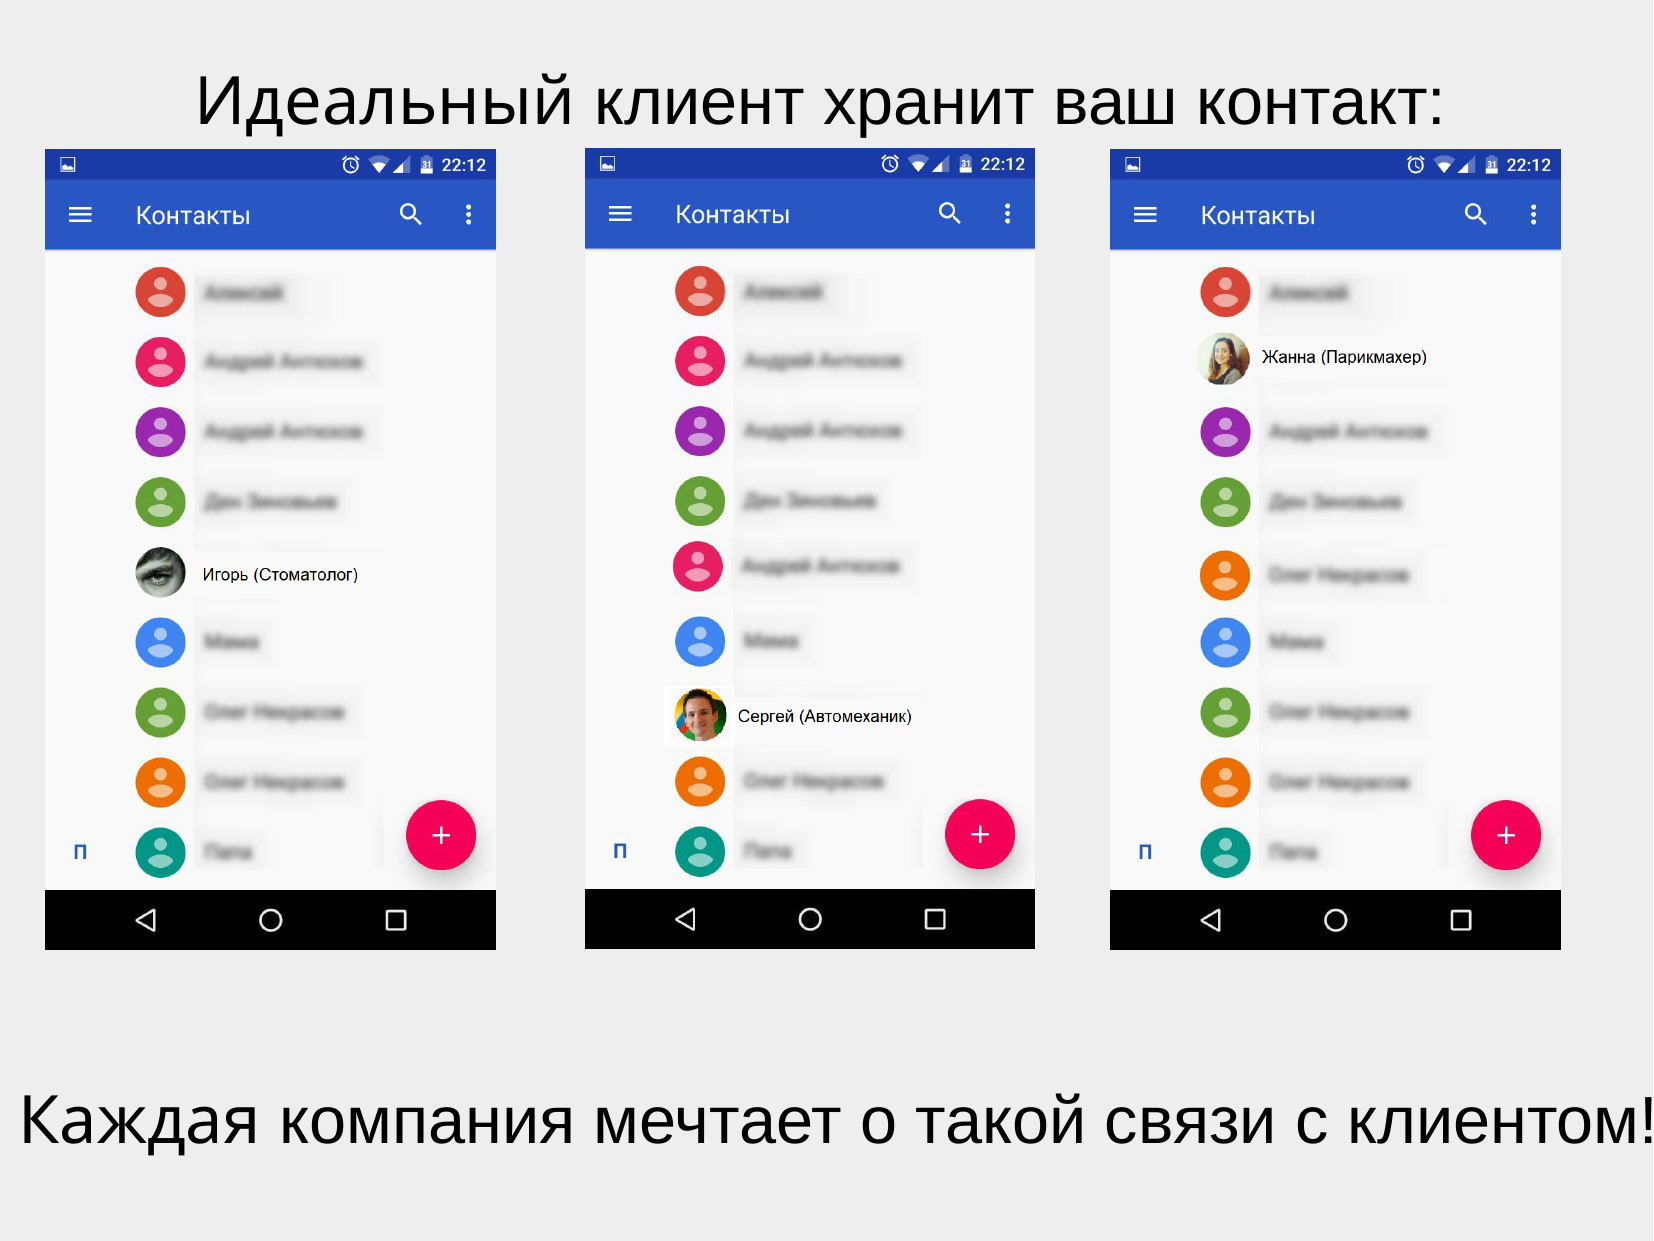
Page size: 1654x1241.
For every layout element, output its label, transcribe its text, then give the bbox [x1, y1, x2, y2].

picture [1110, 149, 1561, 950]
picture [45, 149, 496, 950]
text_box Каждая компания мечтает о такой связи с клиентом! [3, 1065, 1653, 1161]
text_box Идеальный клиент хранит ваш контакт: [180, 45, 1425, 142]
picture [585, 148, 1035, 949]
